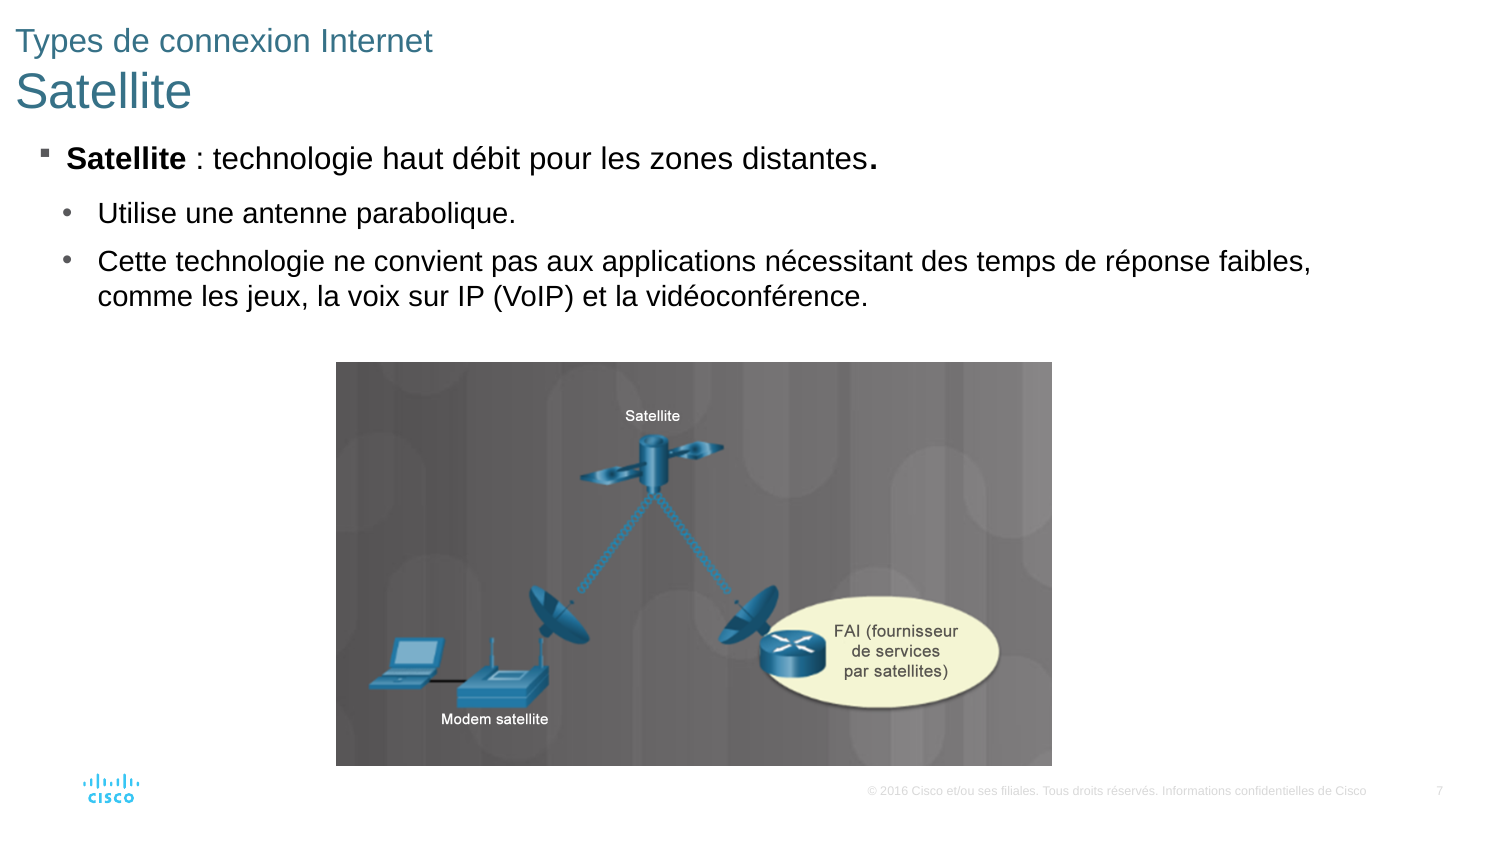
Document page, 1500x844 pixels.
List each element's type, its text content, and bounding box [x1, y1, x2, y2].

list Satellite : technologie haut débit pour les zones distantes. Utilise une antenne parabolique. Cette technologie ne convient pas aux applications nécessitant des temps de réponse faibles, comme les jeux, la voix sur IP (VoIP) et la vidéoconférence. [23, 131, 1353, 345]
picture [336, 362, 1052, 766]
title Types de connexion Internet Satellite [0, 6, 1500, 131]
